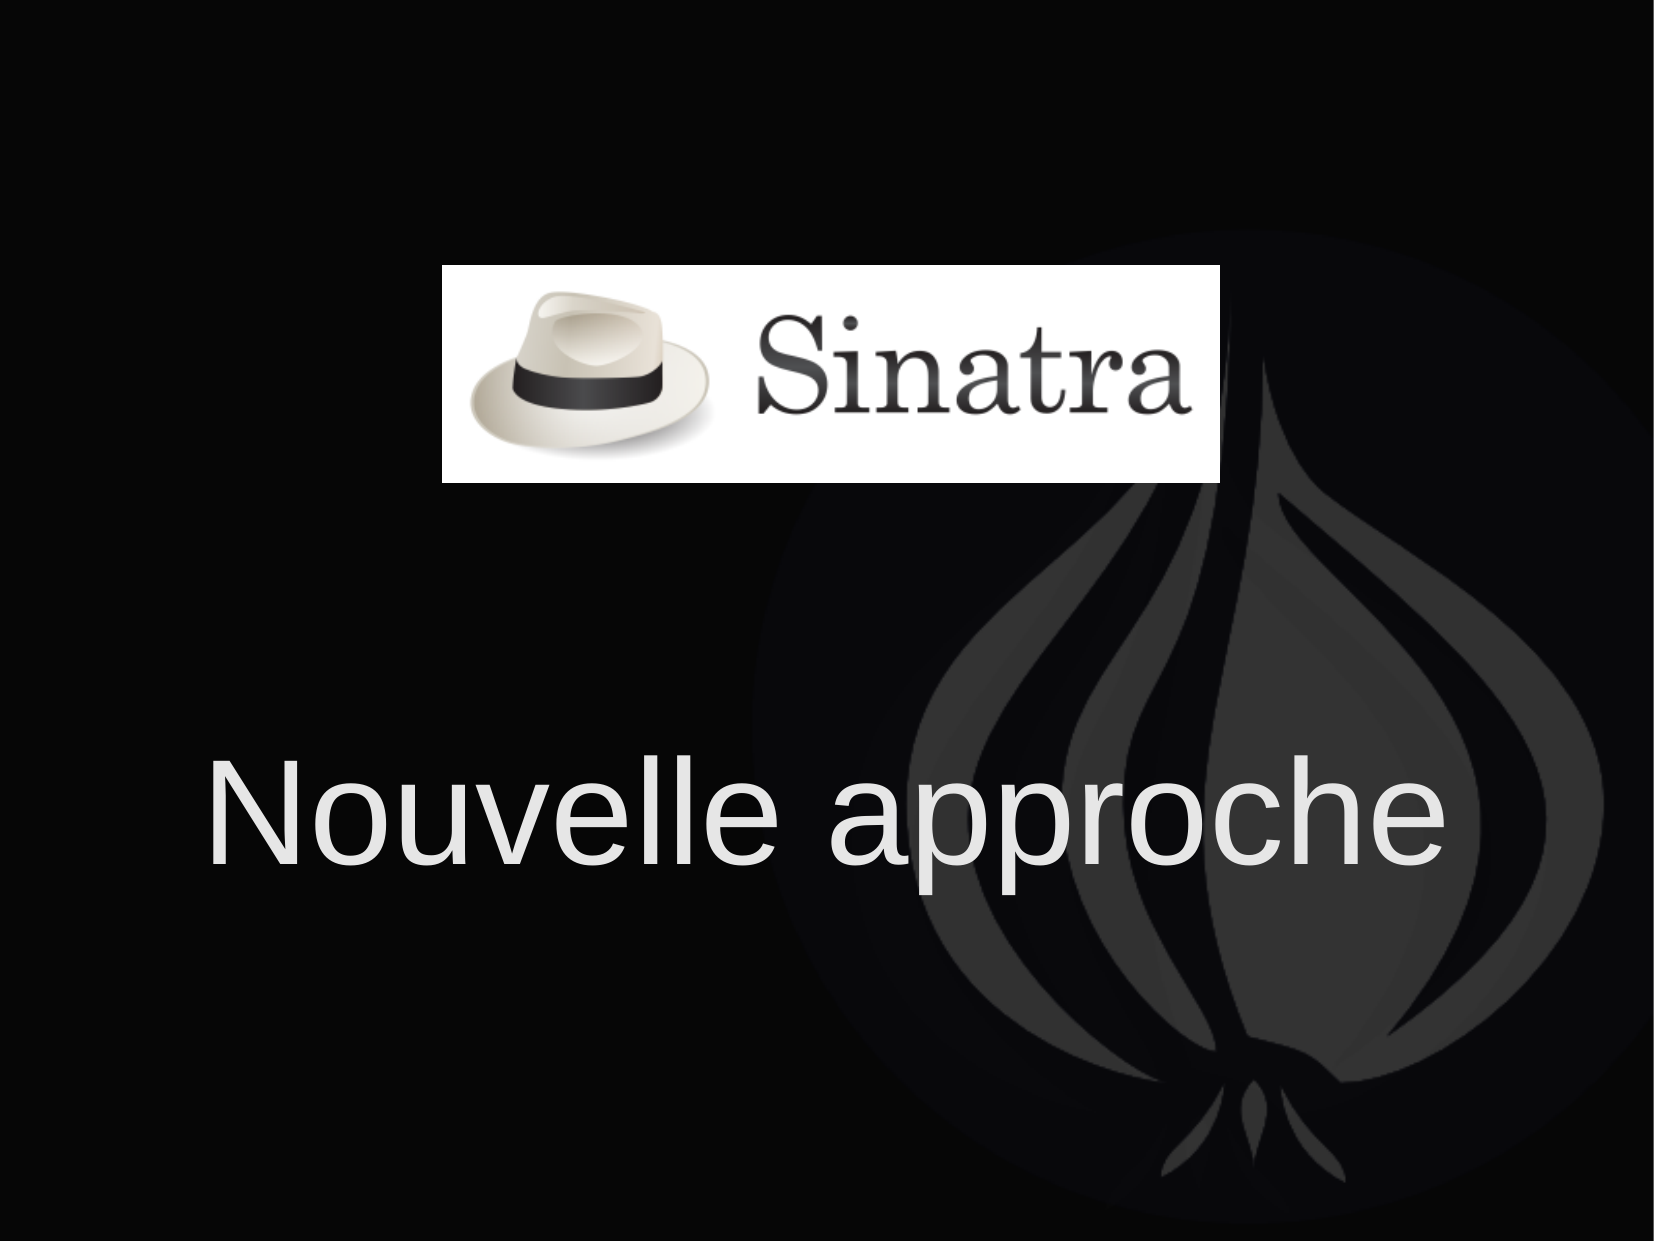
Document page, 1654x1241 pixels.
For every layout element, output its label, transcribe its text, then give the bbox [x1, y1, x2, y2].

picture [0, 0, 1654, 1241]
subtitle Nouvelle approche [82, 59, 1571, 1102]
